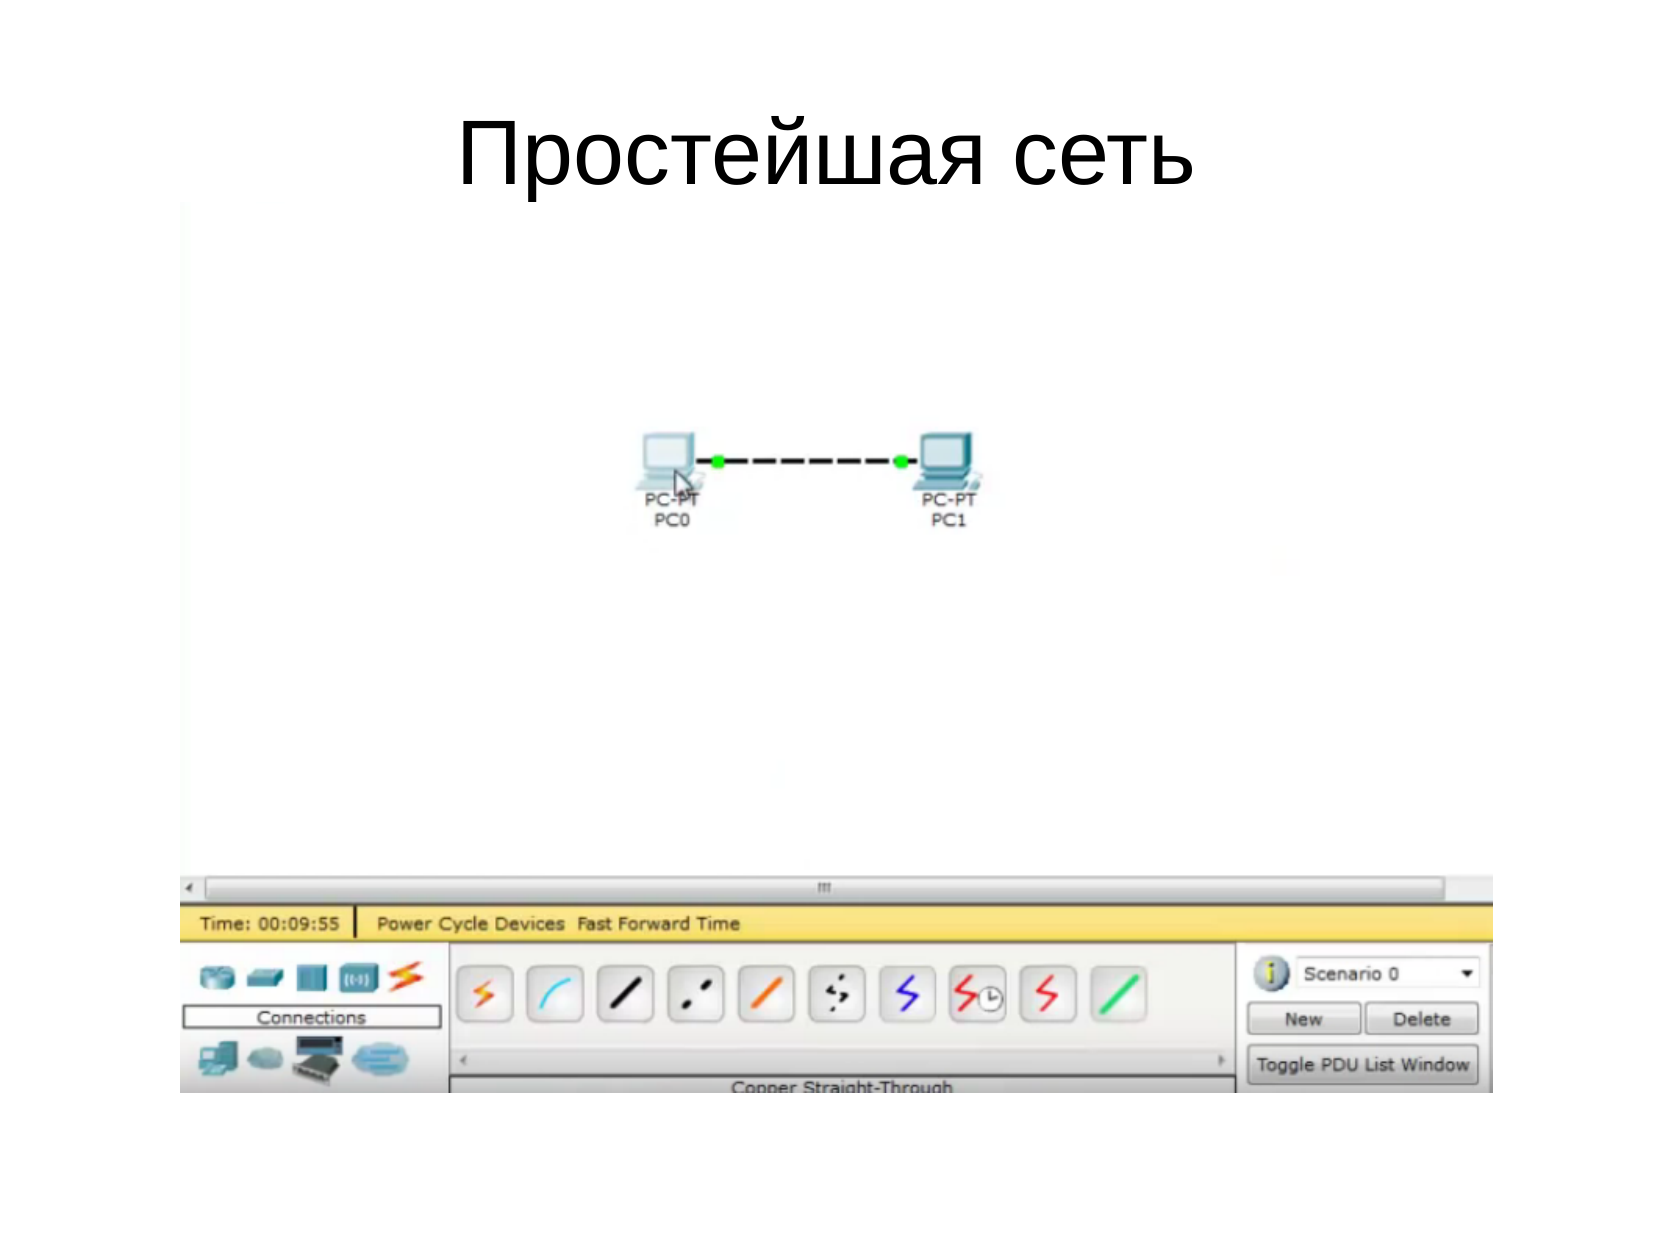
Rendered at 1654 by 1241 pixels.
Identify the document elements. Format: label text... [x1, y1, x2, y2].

picture [180, 202, 1493, 1093]
title Простейшая сеть [82, 49, 1571, 257]
